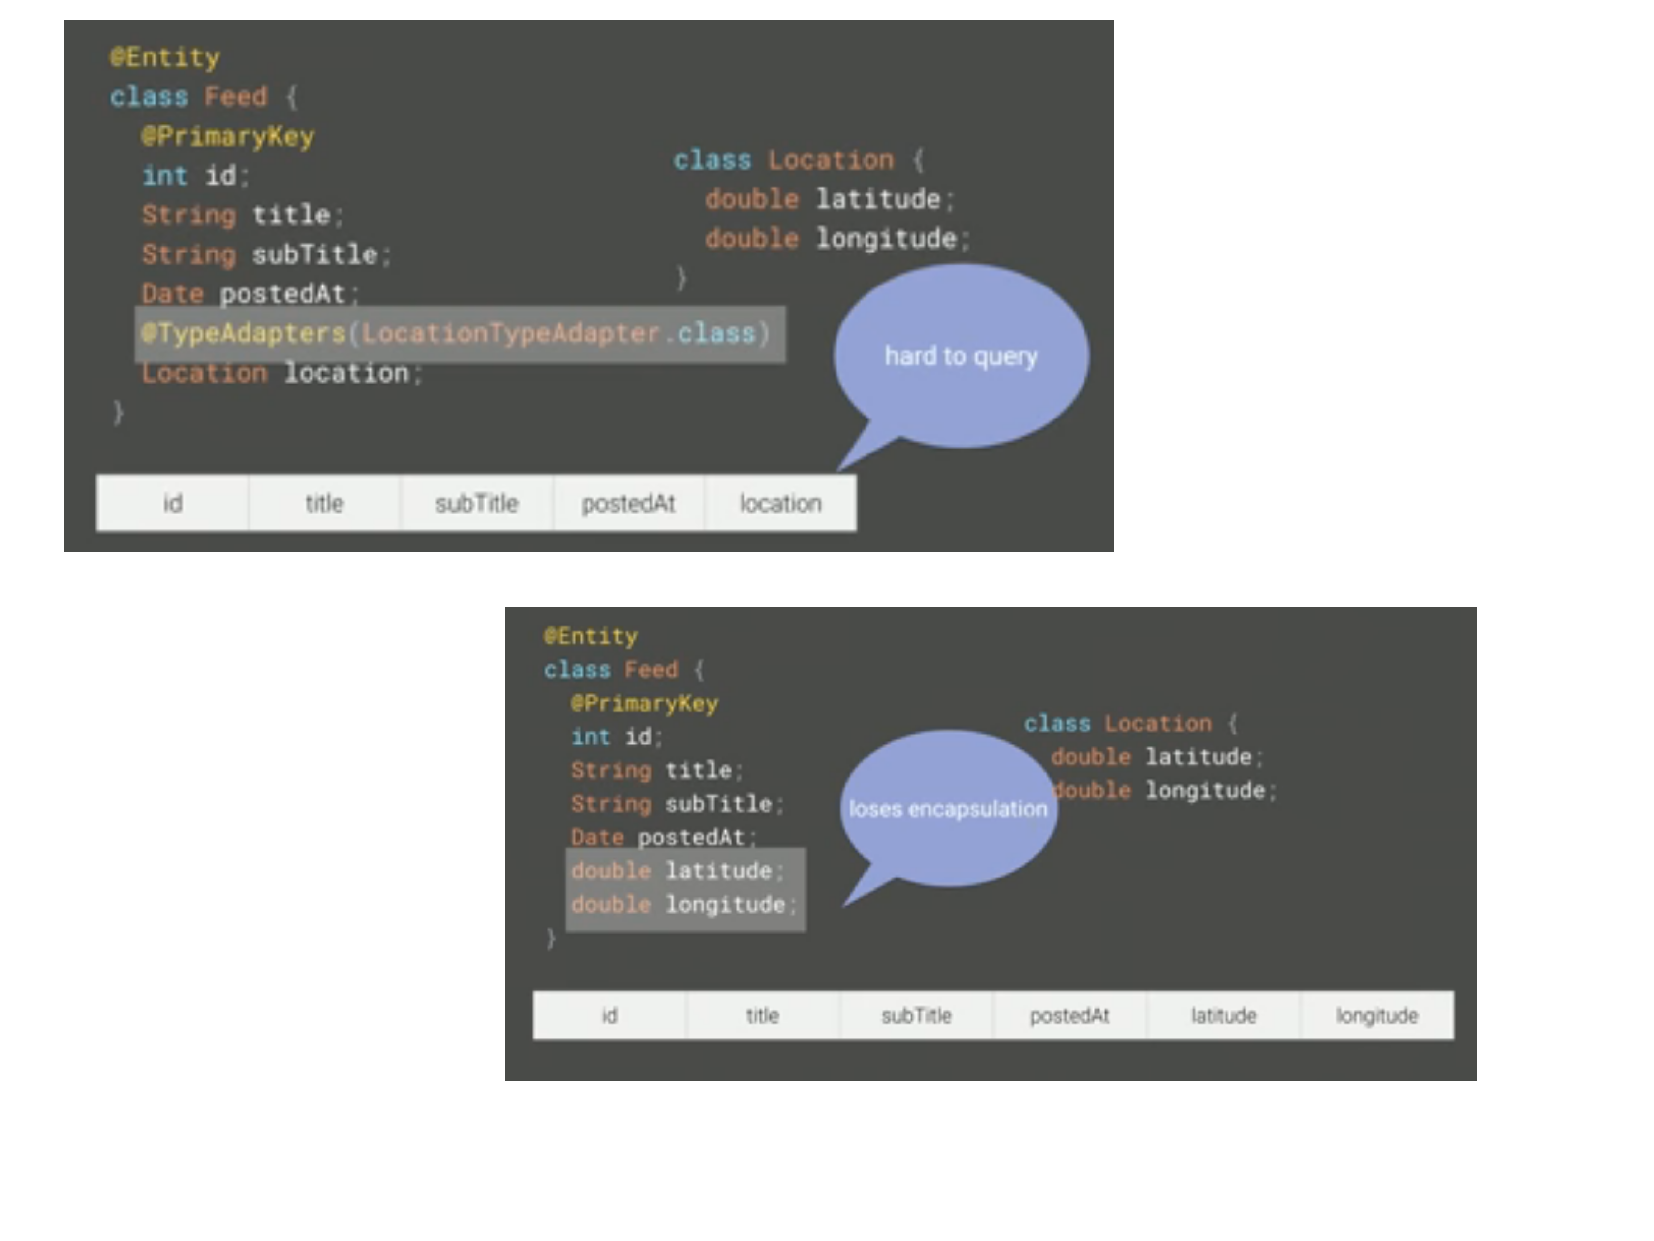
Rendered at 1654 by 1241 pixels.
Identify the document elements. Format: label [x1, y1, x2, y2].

picture [505, 607, 1477, 1081]
picture [64, 20, 1114, 552]
